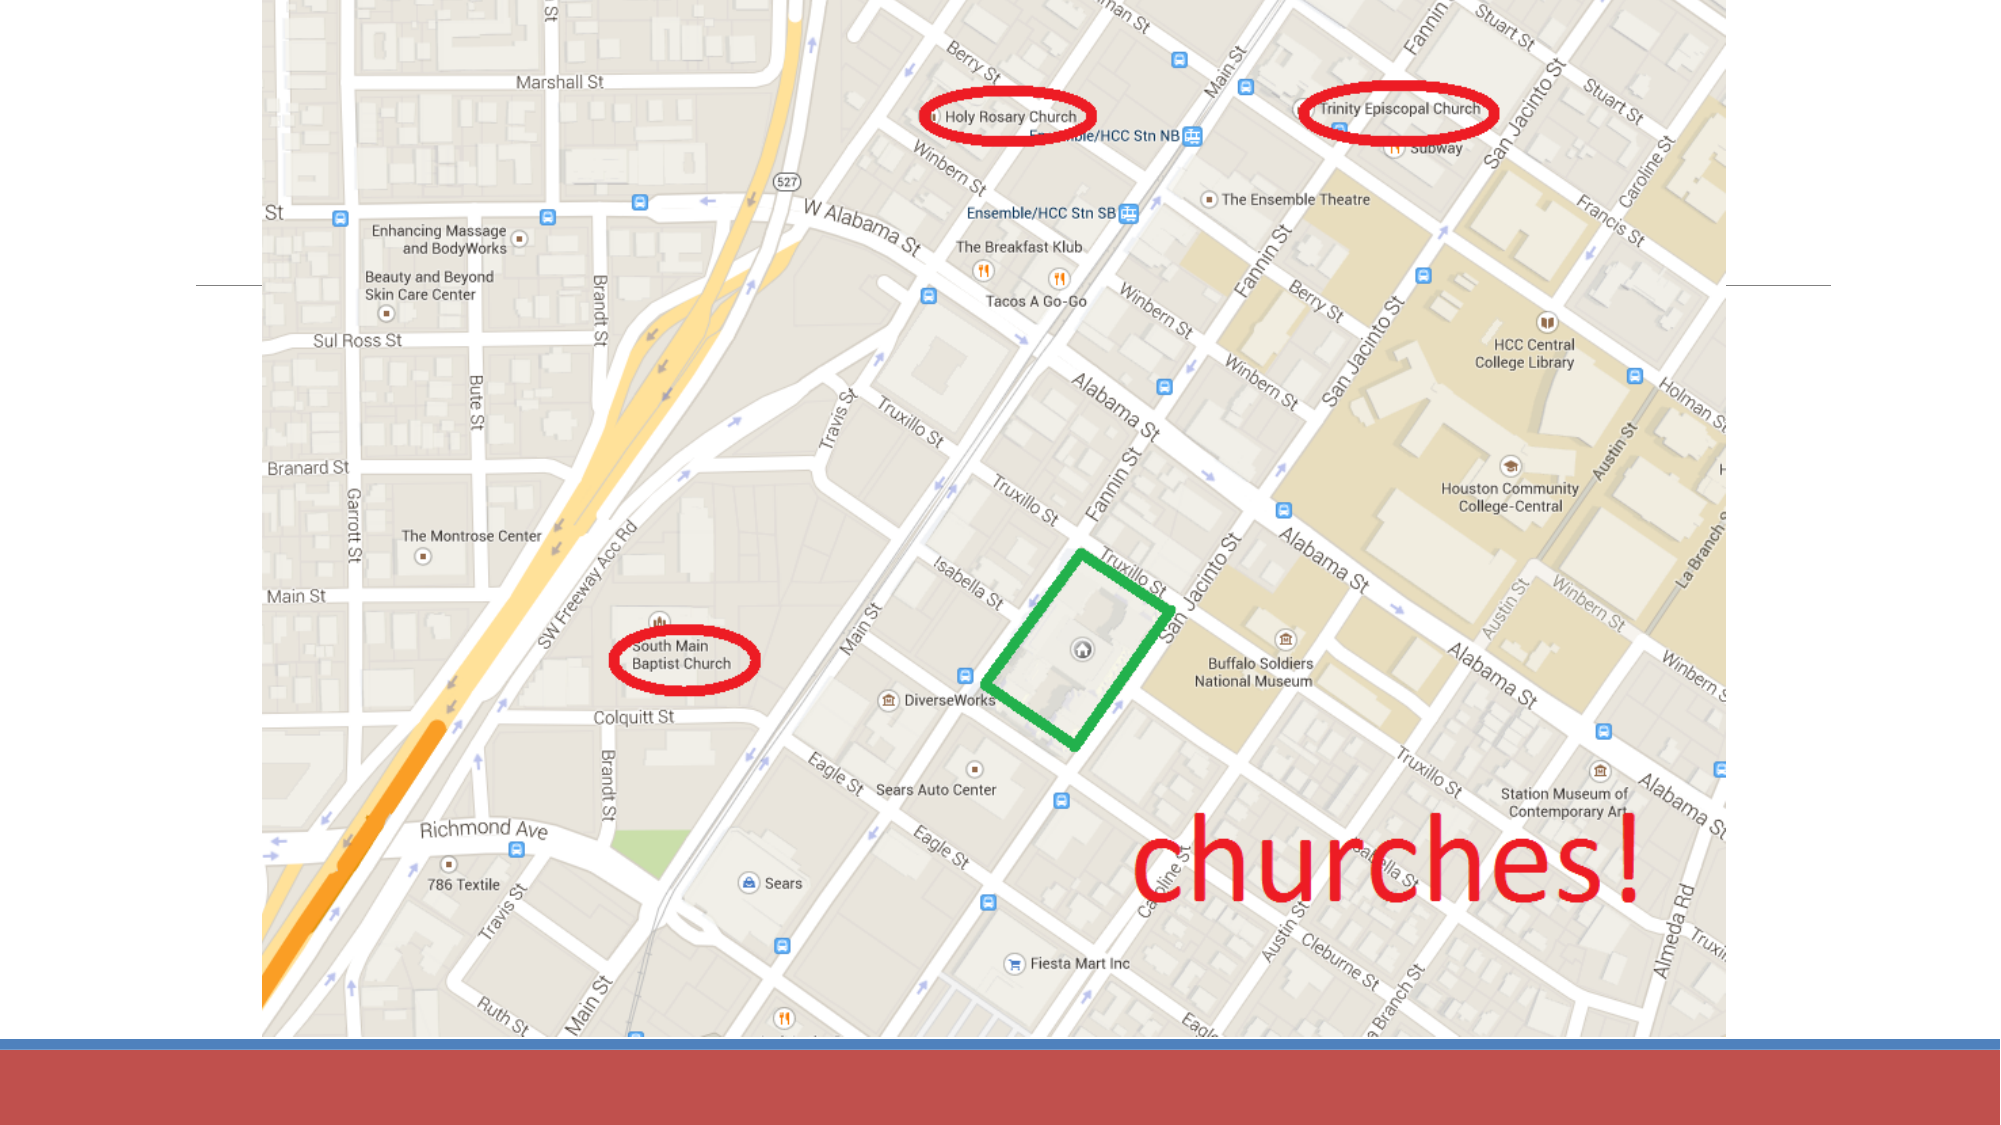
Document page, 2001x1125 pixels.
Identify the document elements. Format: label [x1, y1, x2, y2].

picture [262, 0, 1726, 1037]
